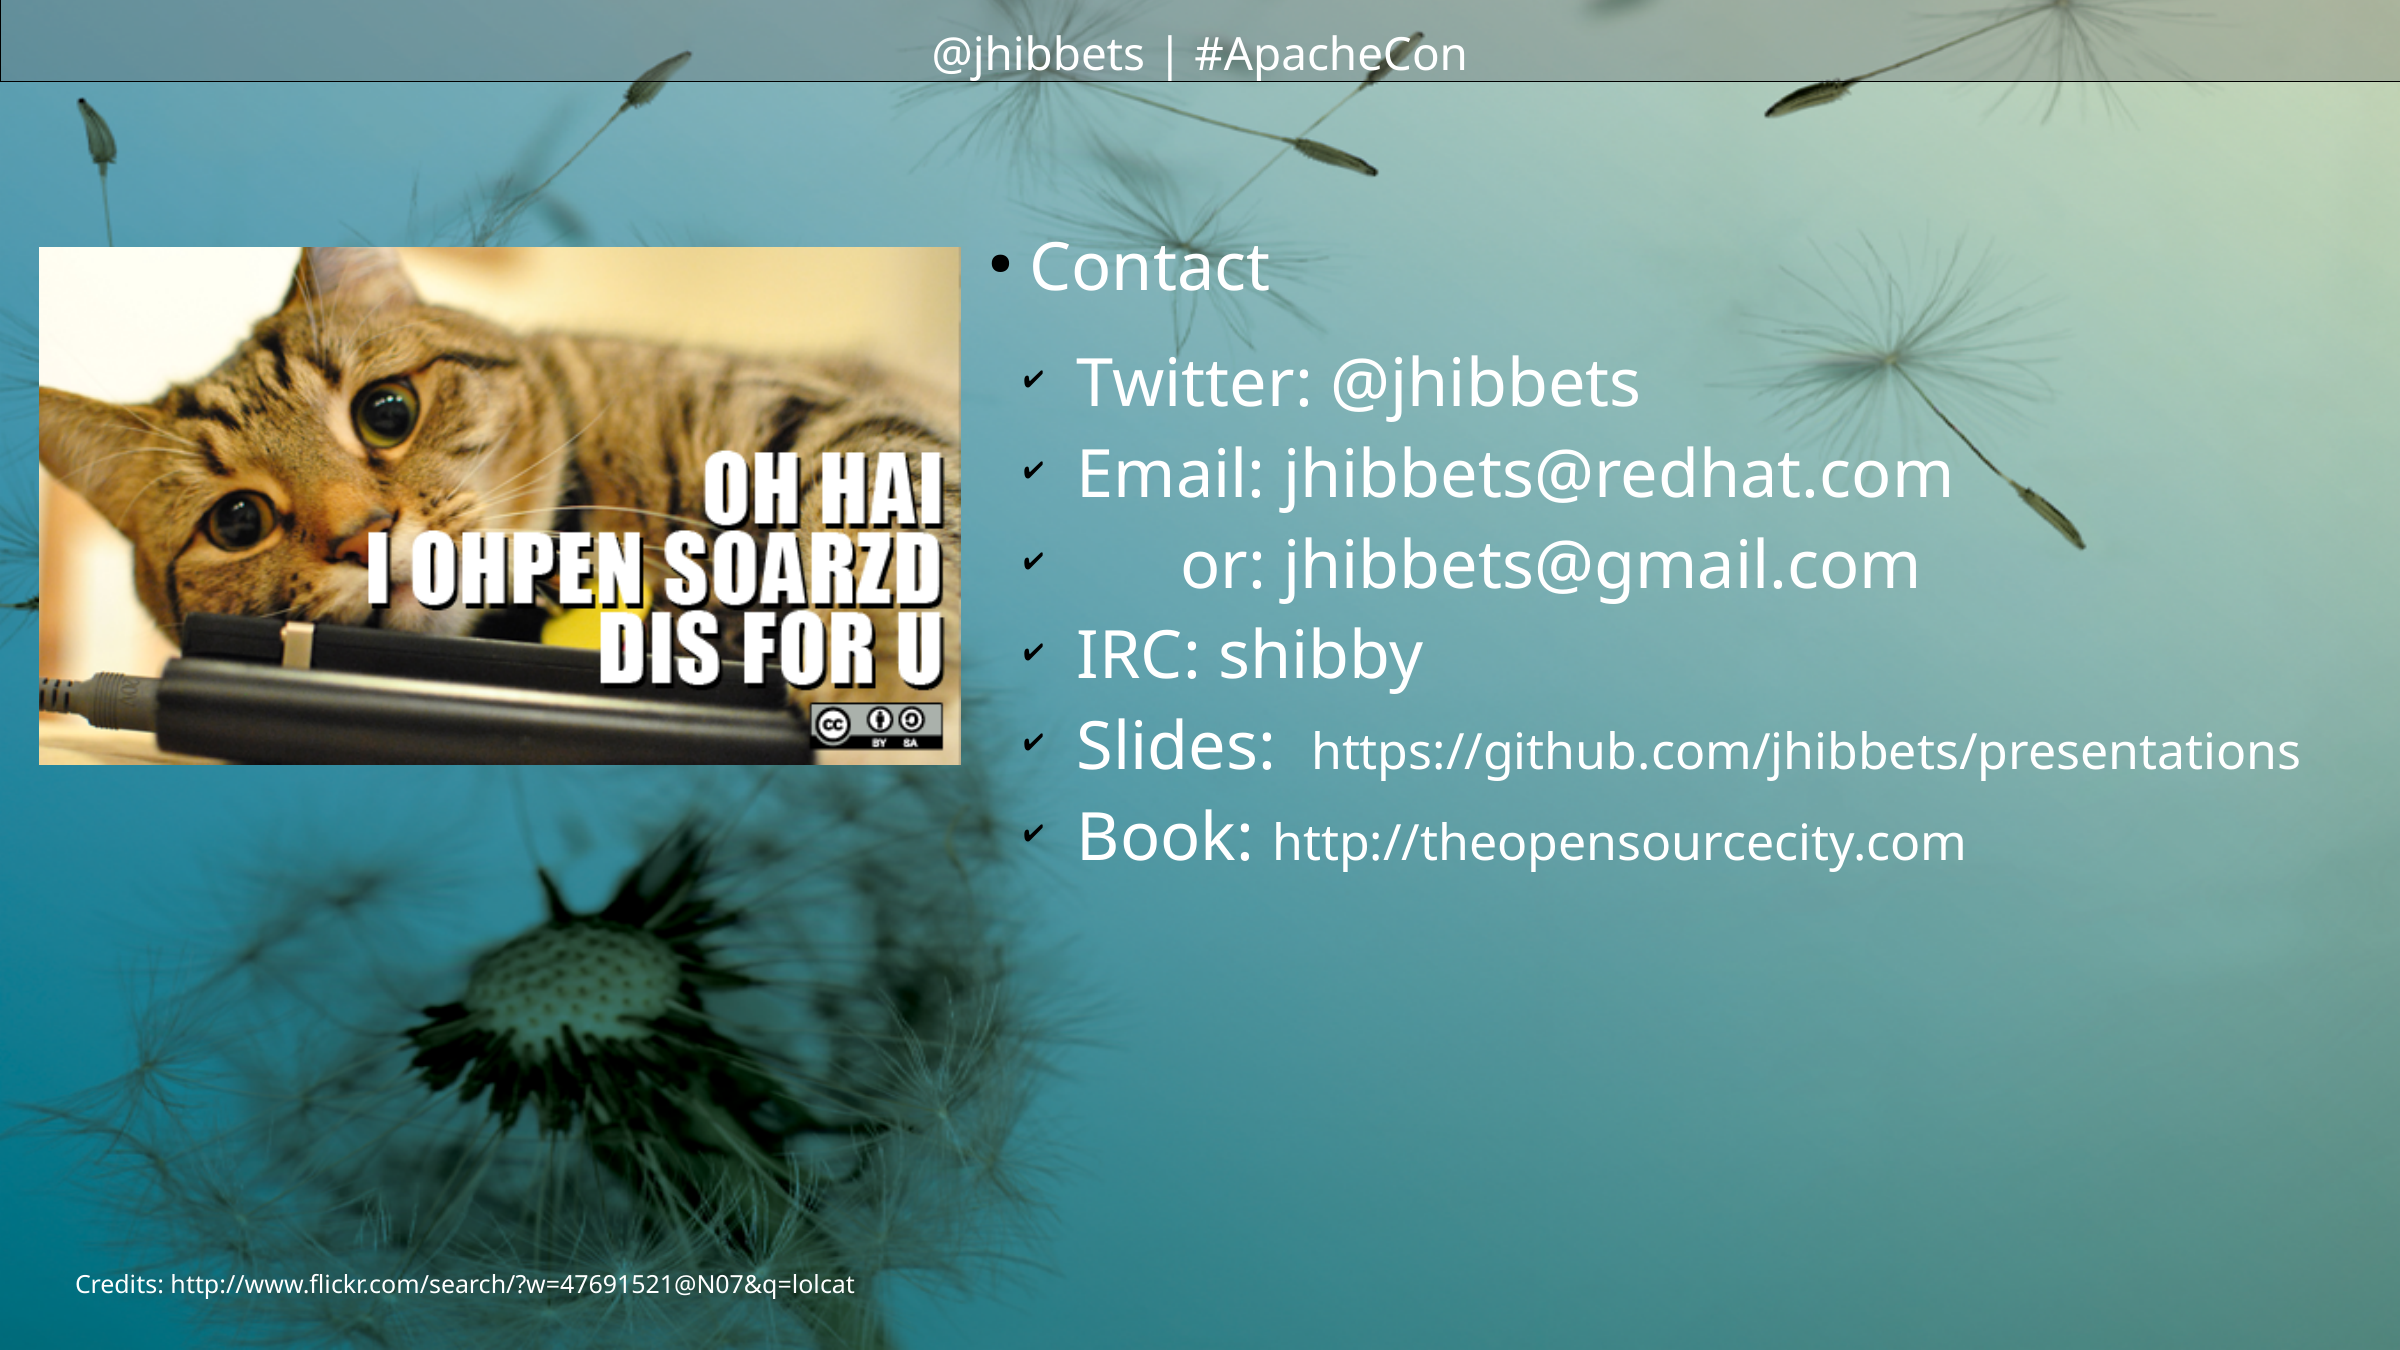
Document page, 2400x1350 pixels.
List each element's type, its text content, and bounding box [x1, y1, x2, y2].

subtitle Contact Twitter: @jhibbets Email: jhibbets@redhat.com or: jhibbets@gmail.com IRC: shibby Slides: https://github.com/jhibbets/presentations Book: http://theopensourcecity.com [988, 238, 2371, 861]
picture [0, 82, 2400, 1350]
text_box Credits: http://www.flickr.com/search/?w=47691521@N07&q=lolcat [60, 1259, 1261, 1307]
